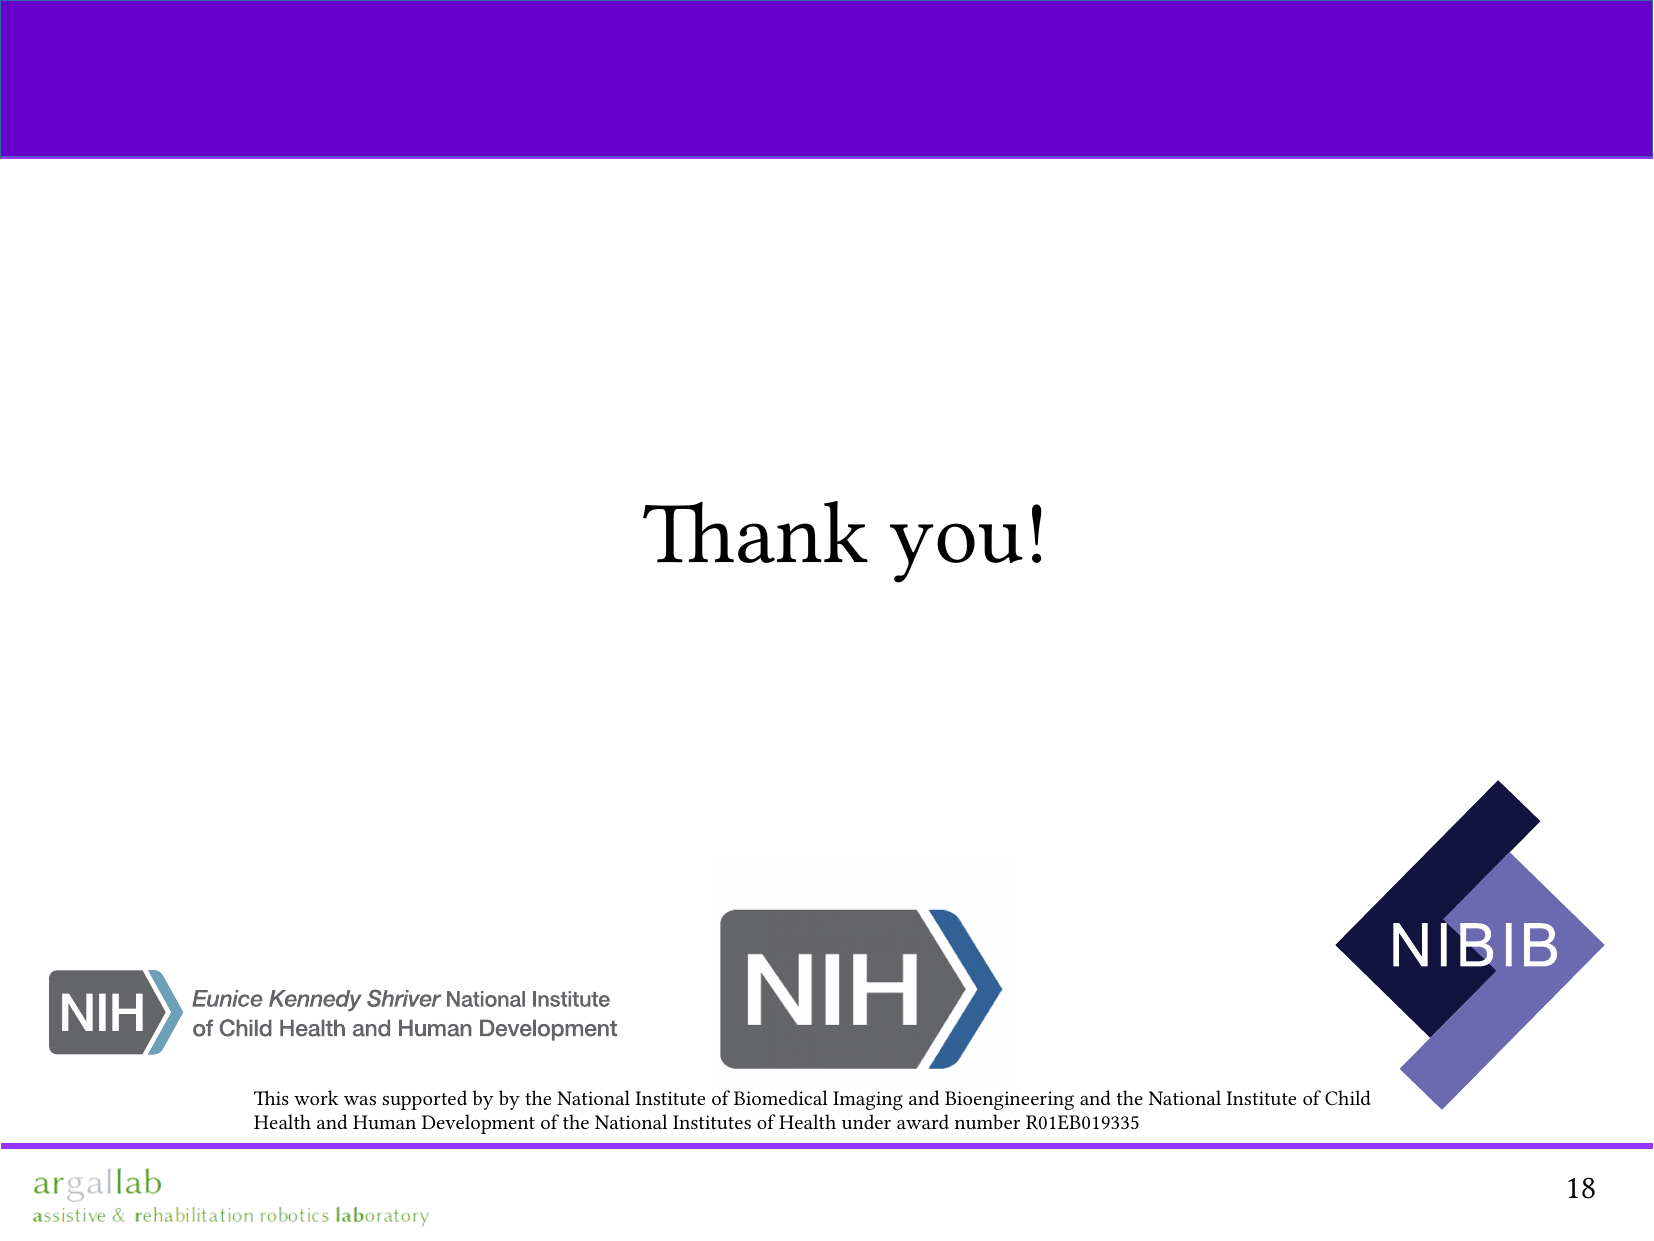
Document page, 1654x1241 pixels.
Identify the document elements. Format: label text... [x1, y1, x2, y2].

picture [33, 954, 633, 1069]
text_box Thank you! [629, 476, 1065, 592]
text_box This work was supported by by the National Institute of Biomedical Imaging and Bioengineering and the National Institute of Child Health and Human Development of the National Institutes of Health under award number R01EB019335 [239, 1080, 1411, 1143]
picture [711, 854, 1012, 1080]
picture [1335, 780, 1606, 1111]
picture [21, 1140, 444, 1241]
